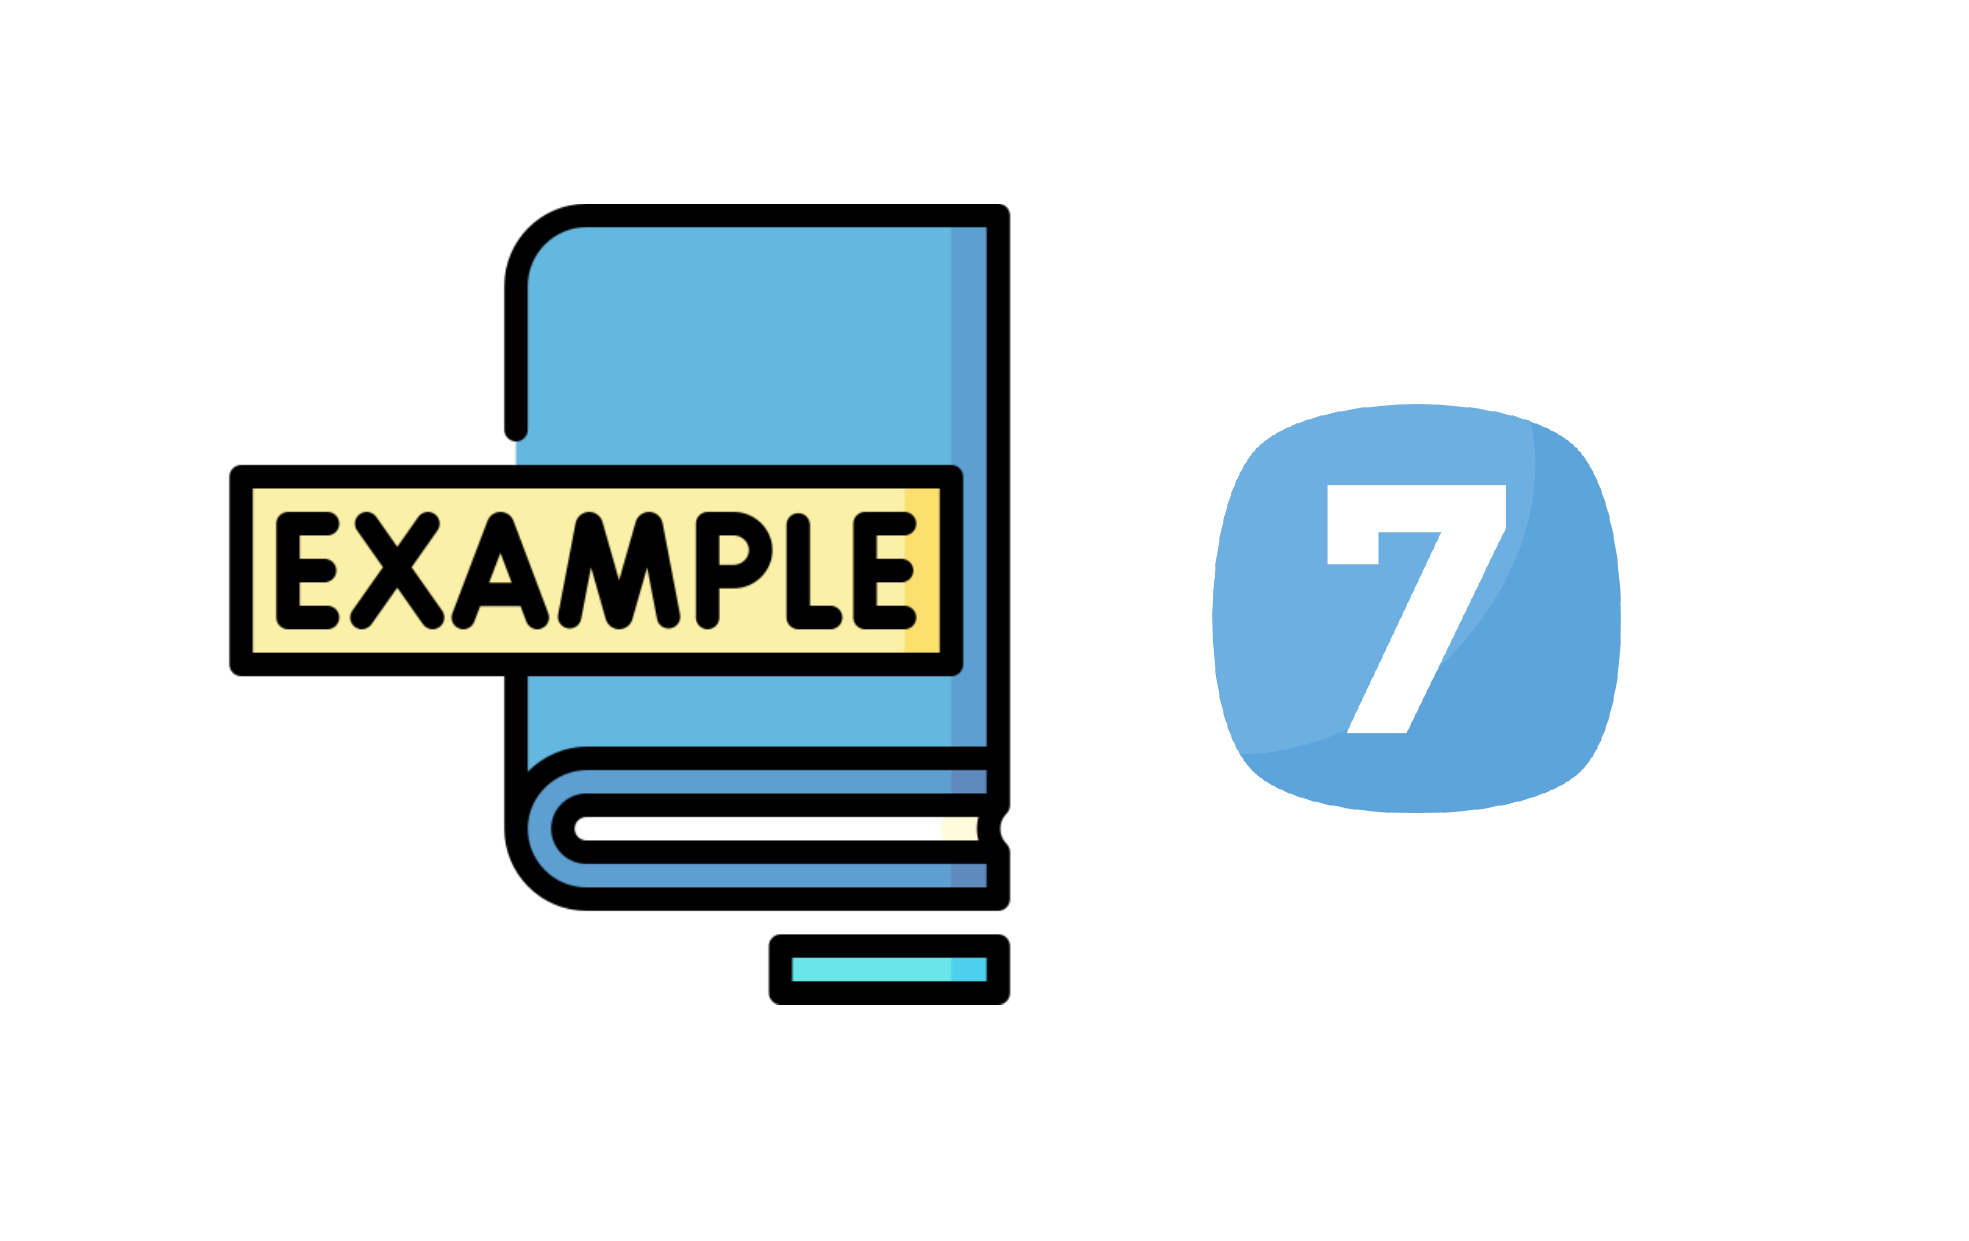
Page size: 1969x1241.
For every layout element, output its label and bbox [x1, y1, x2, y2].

picture [220, 204, 1021, 1006]
picture [1212, 404, 1621, 813]
